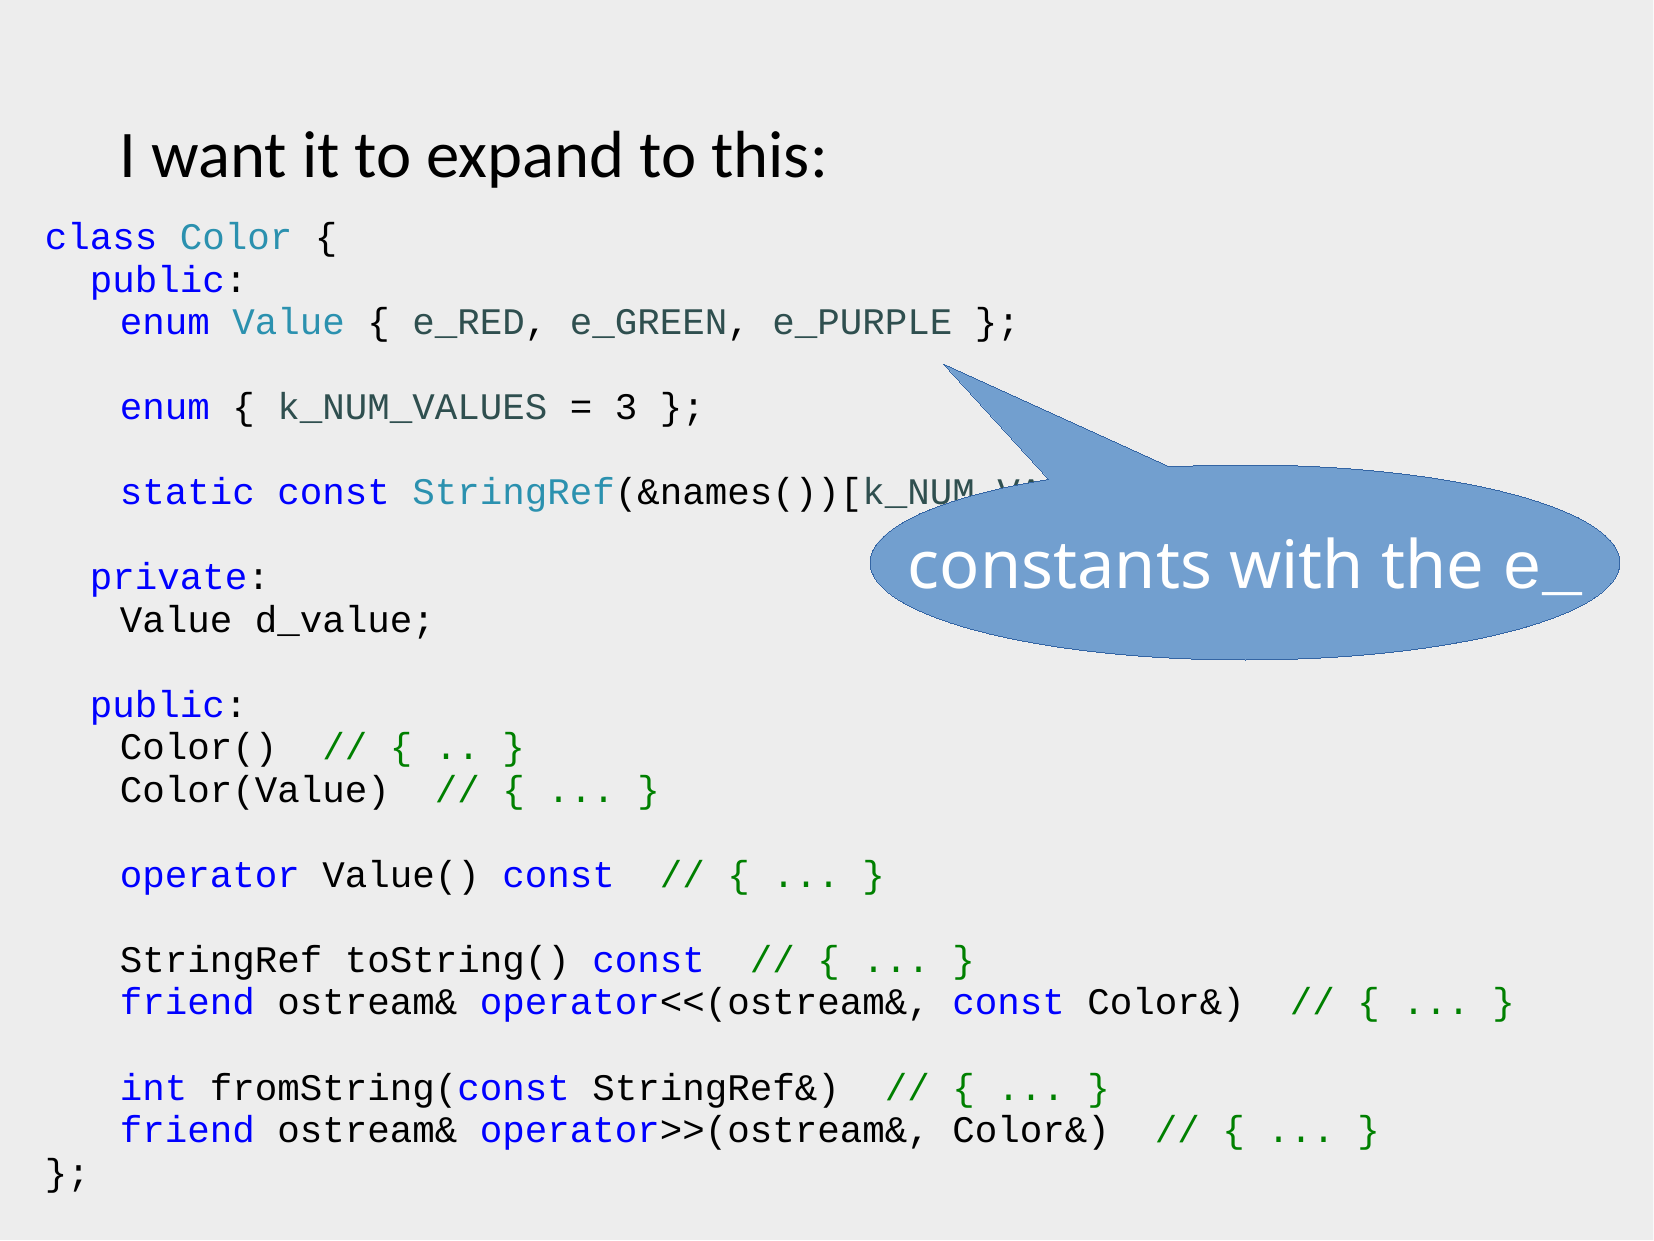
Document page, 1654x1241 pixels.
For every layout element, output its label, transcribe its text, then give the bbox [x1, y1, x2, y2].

text_box constants with the e_ [870, 364, 1620, 661]
text_box I want it to expand to this: [105, 120, 901, 202]
text_box class Color { public: enum Value { e_RED, e_GREEN, e_PURPLE }; enum { k_NUM_VALUES = 3 }; static const StringRef(&names())[k_NUM_VALUES] // { ... } private: Value d_value; public: Color() // { .. } Color(Value) // { ... } operator Value() const // { ... } StringRef toString() const // { ... } friend ostream& operator<<(ostream&, const Color&) // { ... } int fromString(const StringRef&) // { ... } friend ostream& operator>>(ostream&, Color&) // { ... } }; [30, 210, 1621, 1204]
